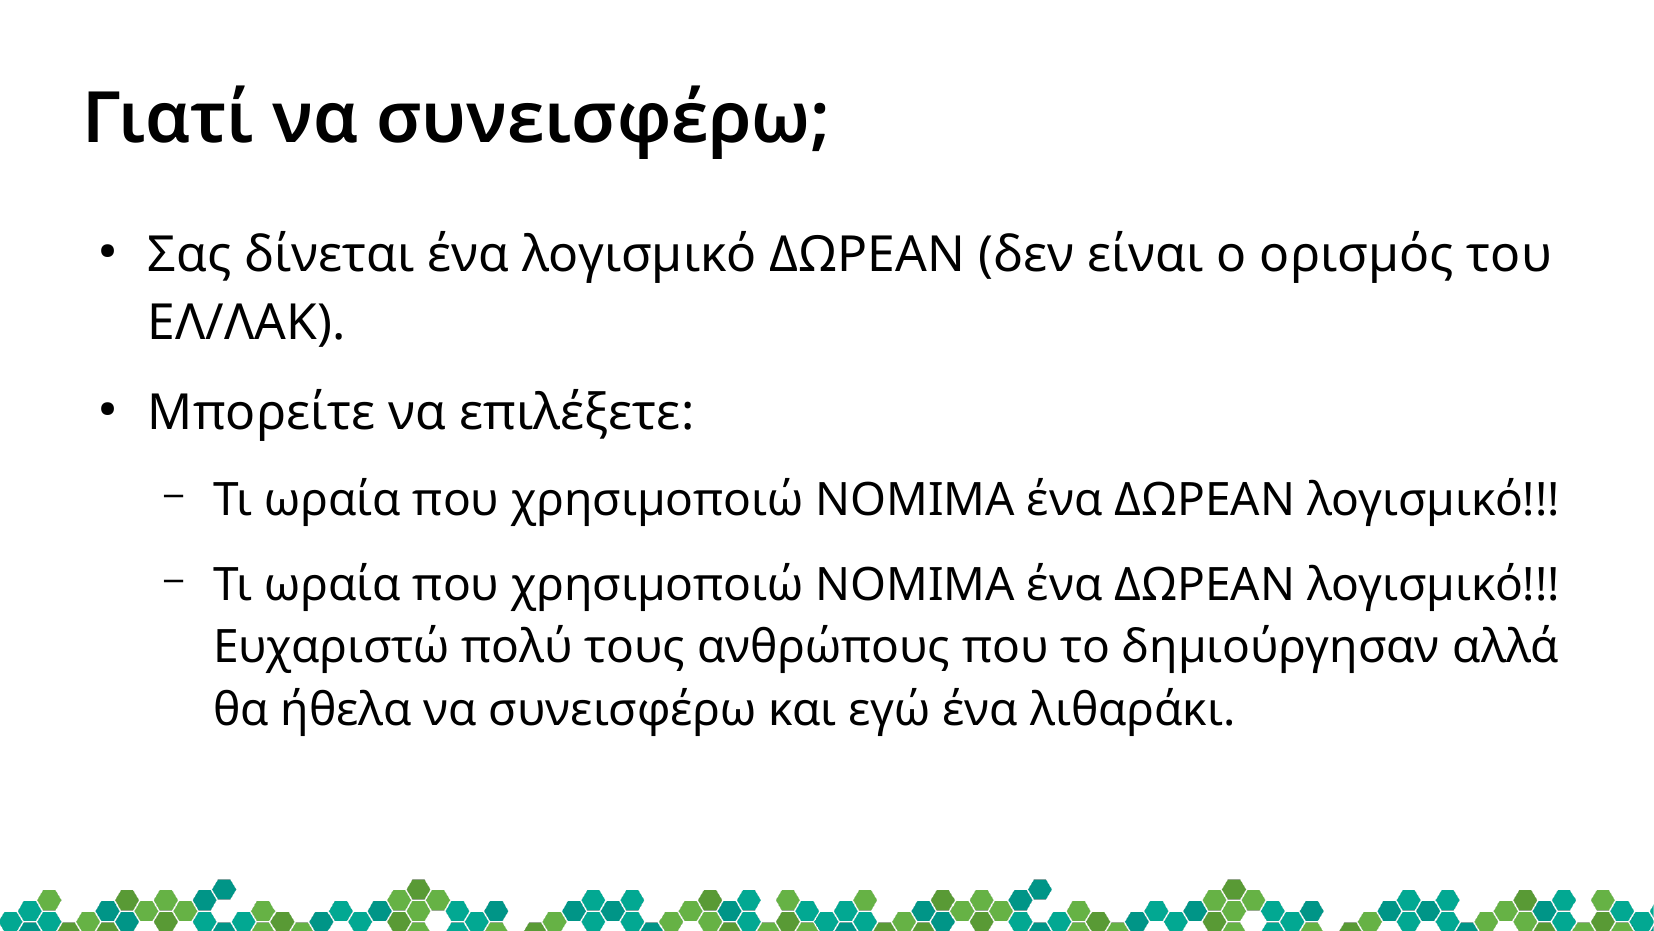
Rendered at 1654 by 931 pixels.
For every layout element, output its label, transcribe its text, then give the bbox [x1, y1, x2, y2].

picture [0, 871, 1654, 931]
list Σας δίνεται ένα λογισμικό ΔΩΡΕΑΝ (δεν είναι ο ορισμός του ΕΛ/ΛΑΚ). Μπορείτε να επιλέξετε: Τι ωραία που χρησιμοποιώ ΝΟΜΙΜΑ ένα ΔΩΡΕΑΝ λογισμικό!!! Τι ωραία που χρησιμοποιώ ΝΟΜΙΜΑ ένα ΔΩΡΕΑΝ λογισμικό!!! Ευχαριστώ πολύ τους ανθρώπους που το δημιούργησαν αλλά θα ήθελα να συνεισφέρω και εγώ ένα λιθαράκι. [82, 217, 1571, 855]
title Γιατί να συνεισφέρω; [82, 37, 1571, 193]
